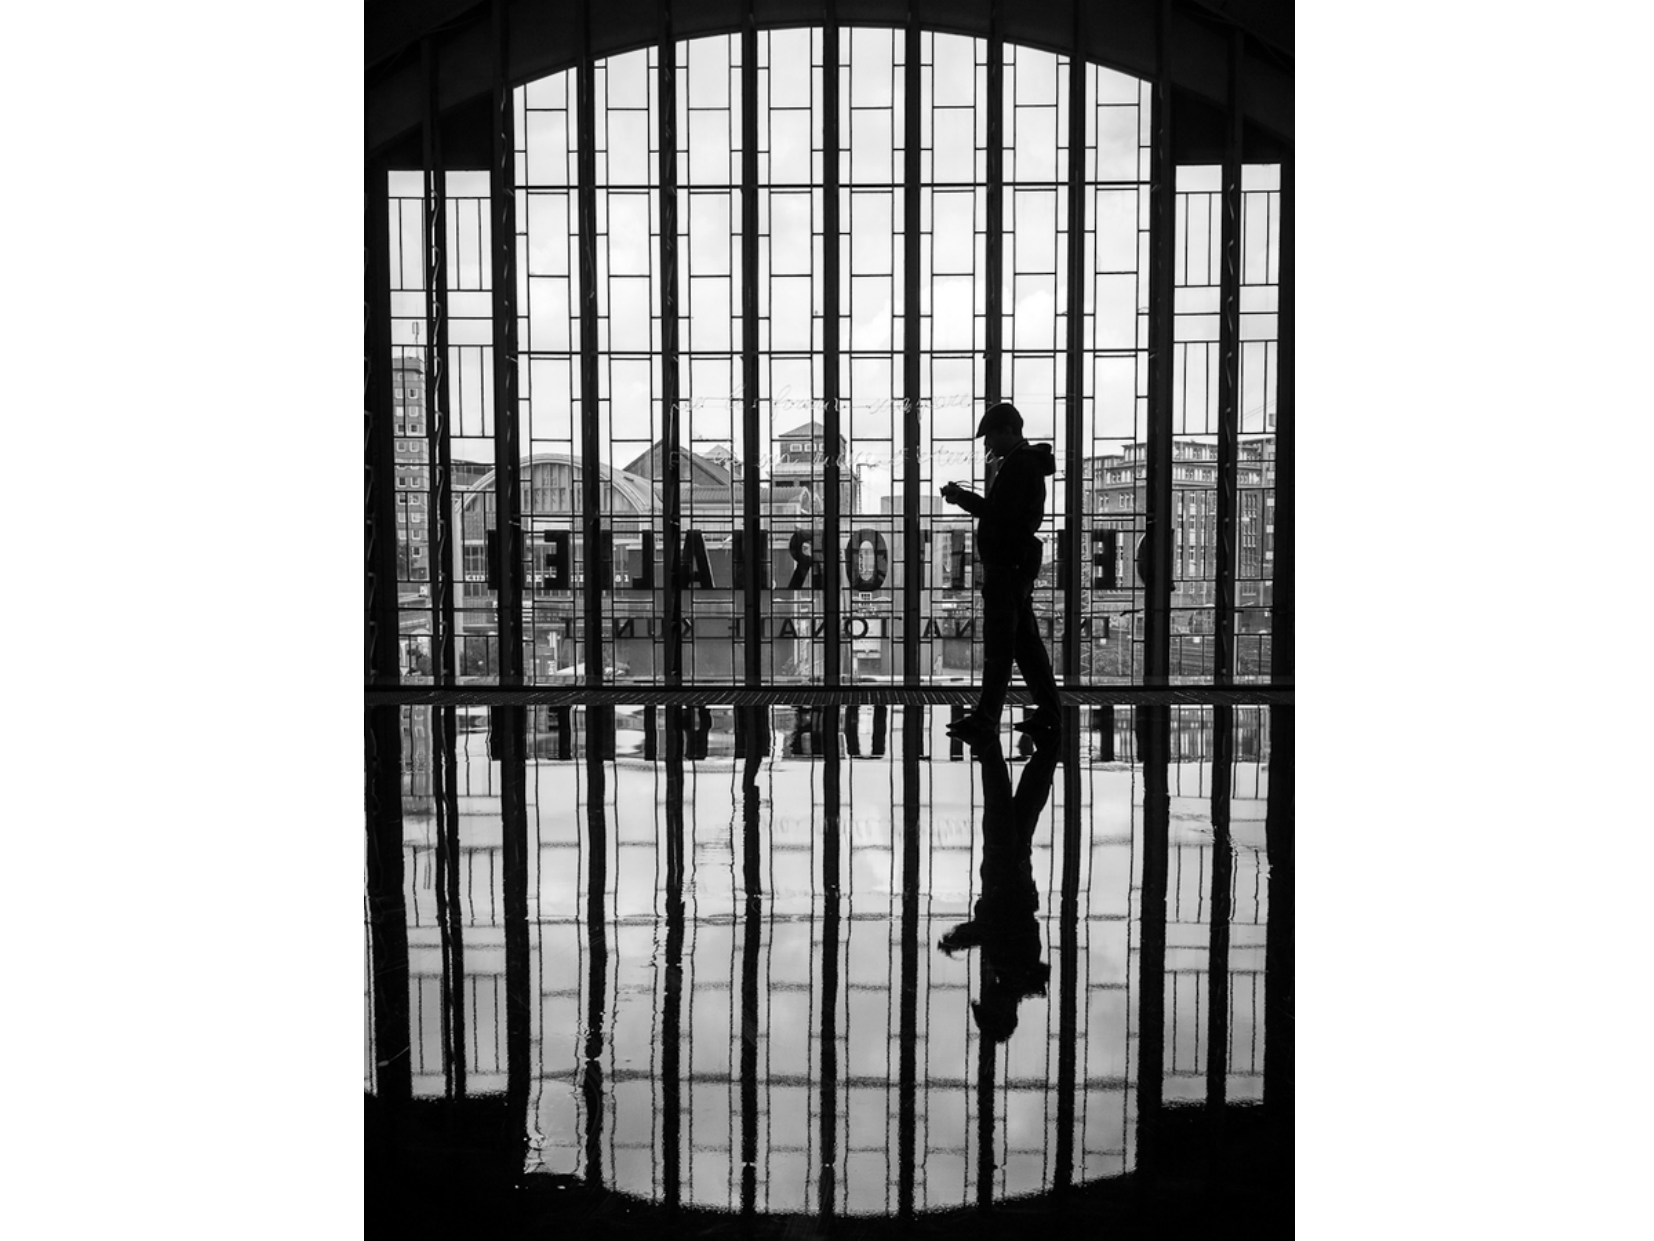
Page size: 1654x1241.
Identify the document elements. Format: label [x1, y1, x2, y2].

picture [364, 0, 1295, 1241]
